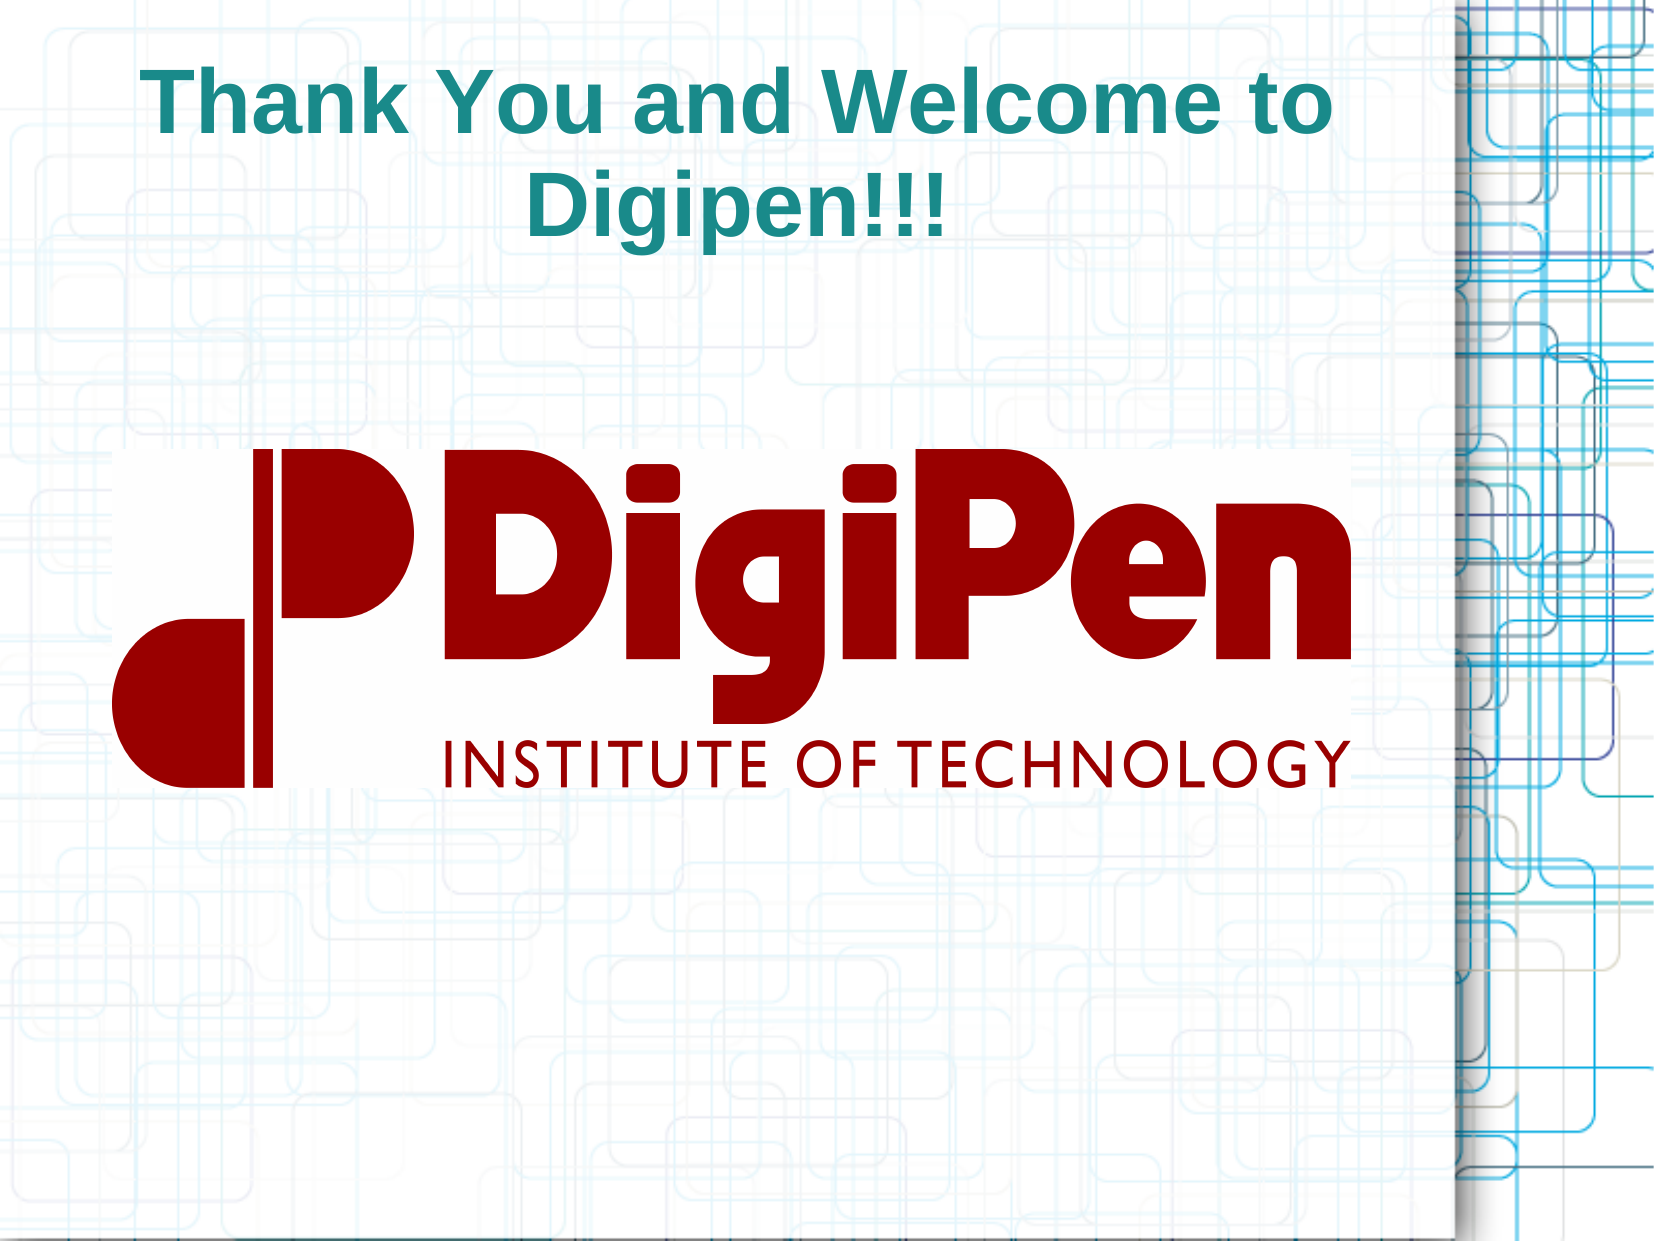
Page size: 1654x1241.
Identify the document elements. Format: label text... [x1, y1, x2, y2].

picture [0, 0, 1654, 1241]
title Thank You and Welcome to Digipen!!! [59, 49, 1418, 257]
